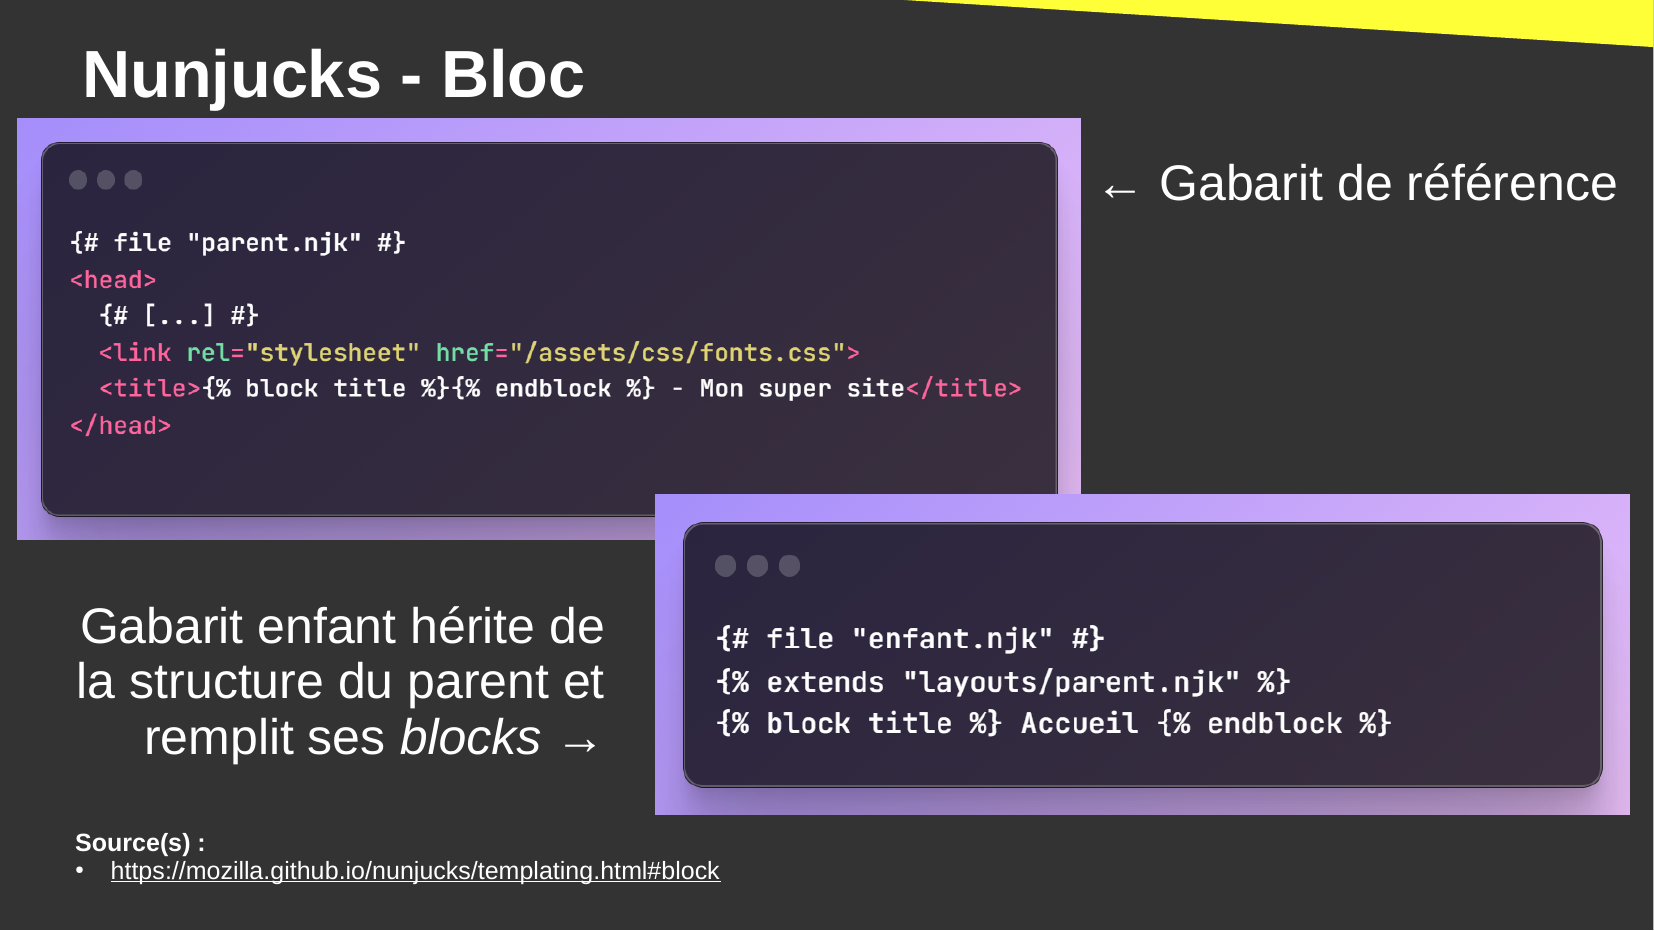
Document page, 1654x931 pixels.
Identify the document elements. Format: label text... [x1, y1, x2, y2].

text_box Gabarit enfant hérite de la structure du parent et remplit ses blocks → [29, 590, 621, 773]
picture [17, 118, 1630, 815]
text_box ← Gabarit de référence [1081, 147, 1642, 219]
title Nunjucks - Bloc [82, 37, 1571, 112]
text_box [904, 0, 1654, 48]
text_box Source(s) : https://mozilla.github.io/nunjucks/templating.html#block [60, 821, 1546, 931]
